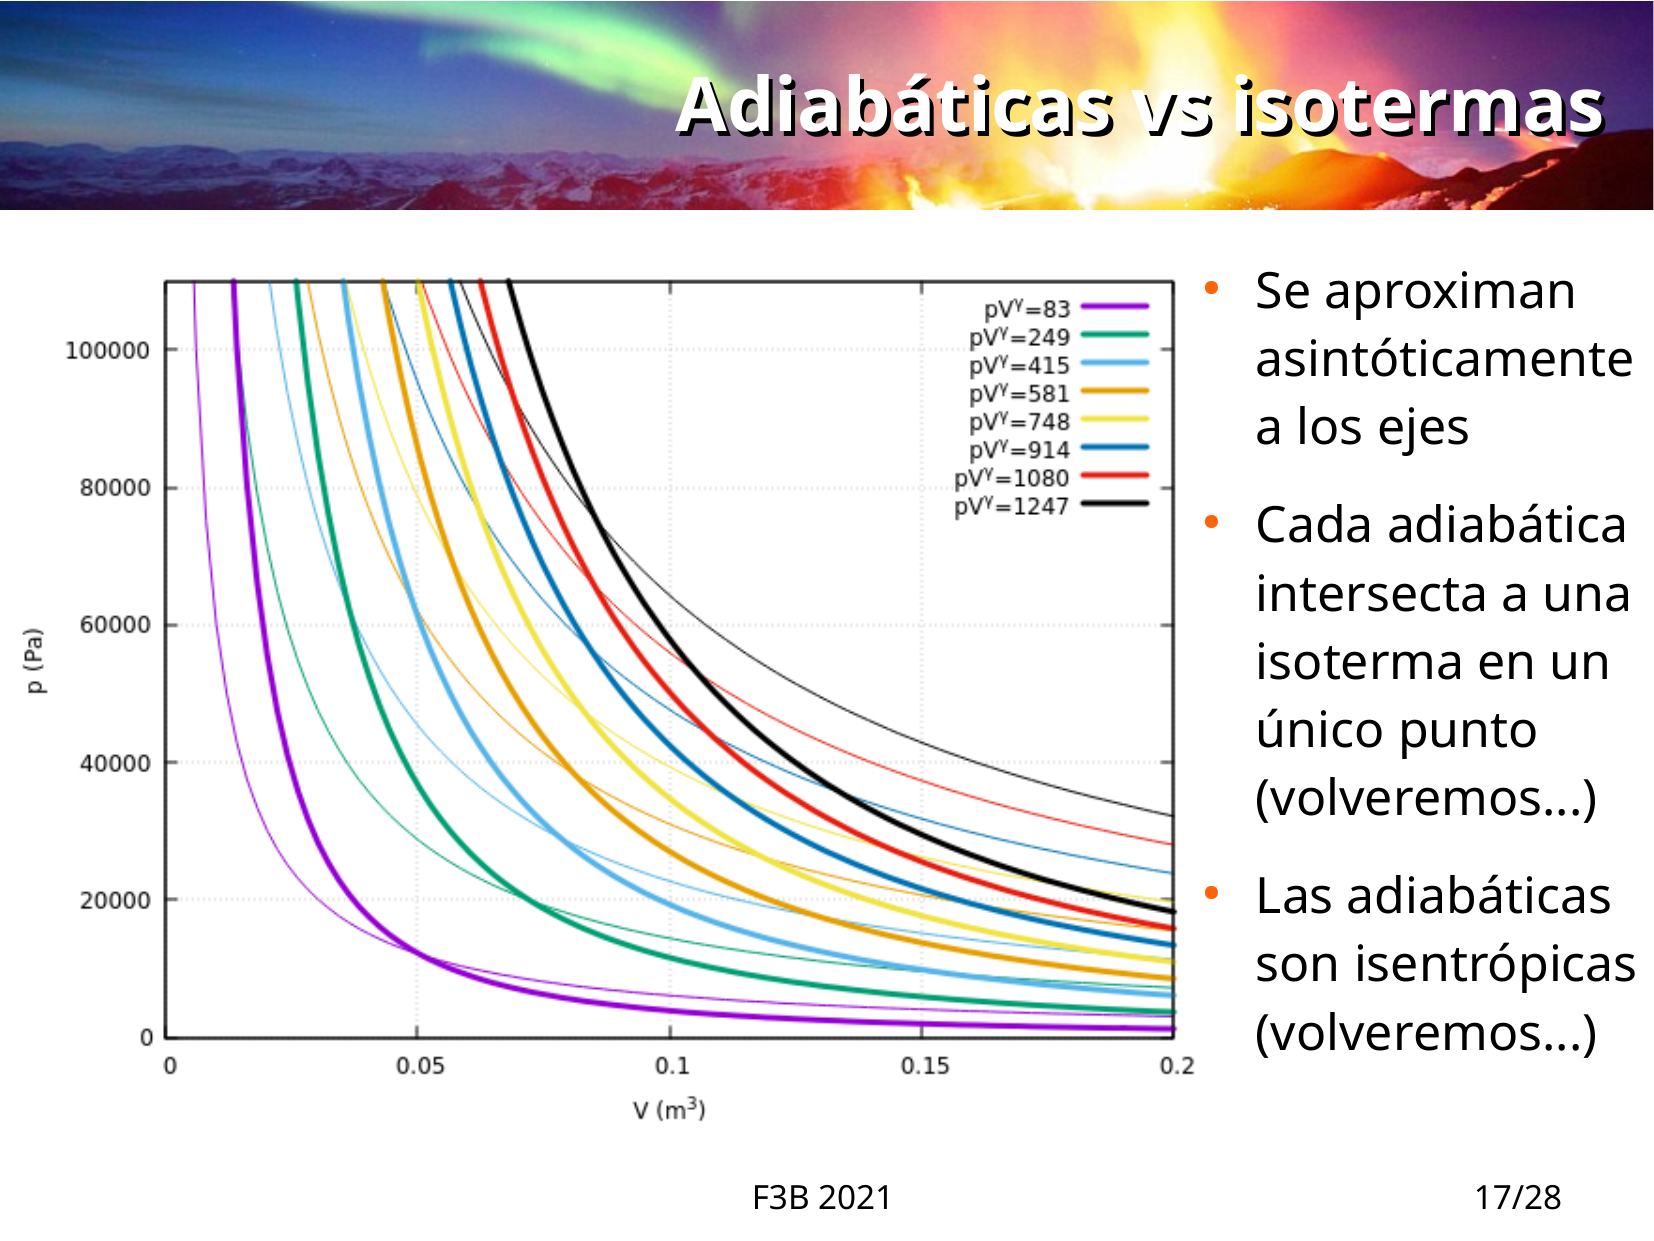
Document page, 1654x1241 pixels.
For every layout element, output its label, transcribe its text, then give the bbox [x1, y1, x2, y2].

title Adiabáticas vs isotermas [45, 15, 1606, 191]
picture [0, 1, 1654, 210]
list Se aproximan asintóticamente a los ejes Cada adiabática intersecta a una isoterma en un único punto (volveremos...) Las adiabáticas son isentrópicas (volveremos...) [1185, 255, 1654, 1156]
picture [12, 254, 1213, 1156]
